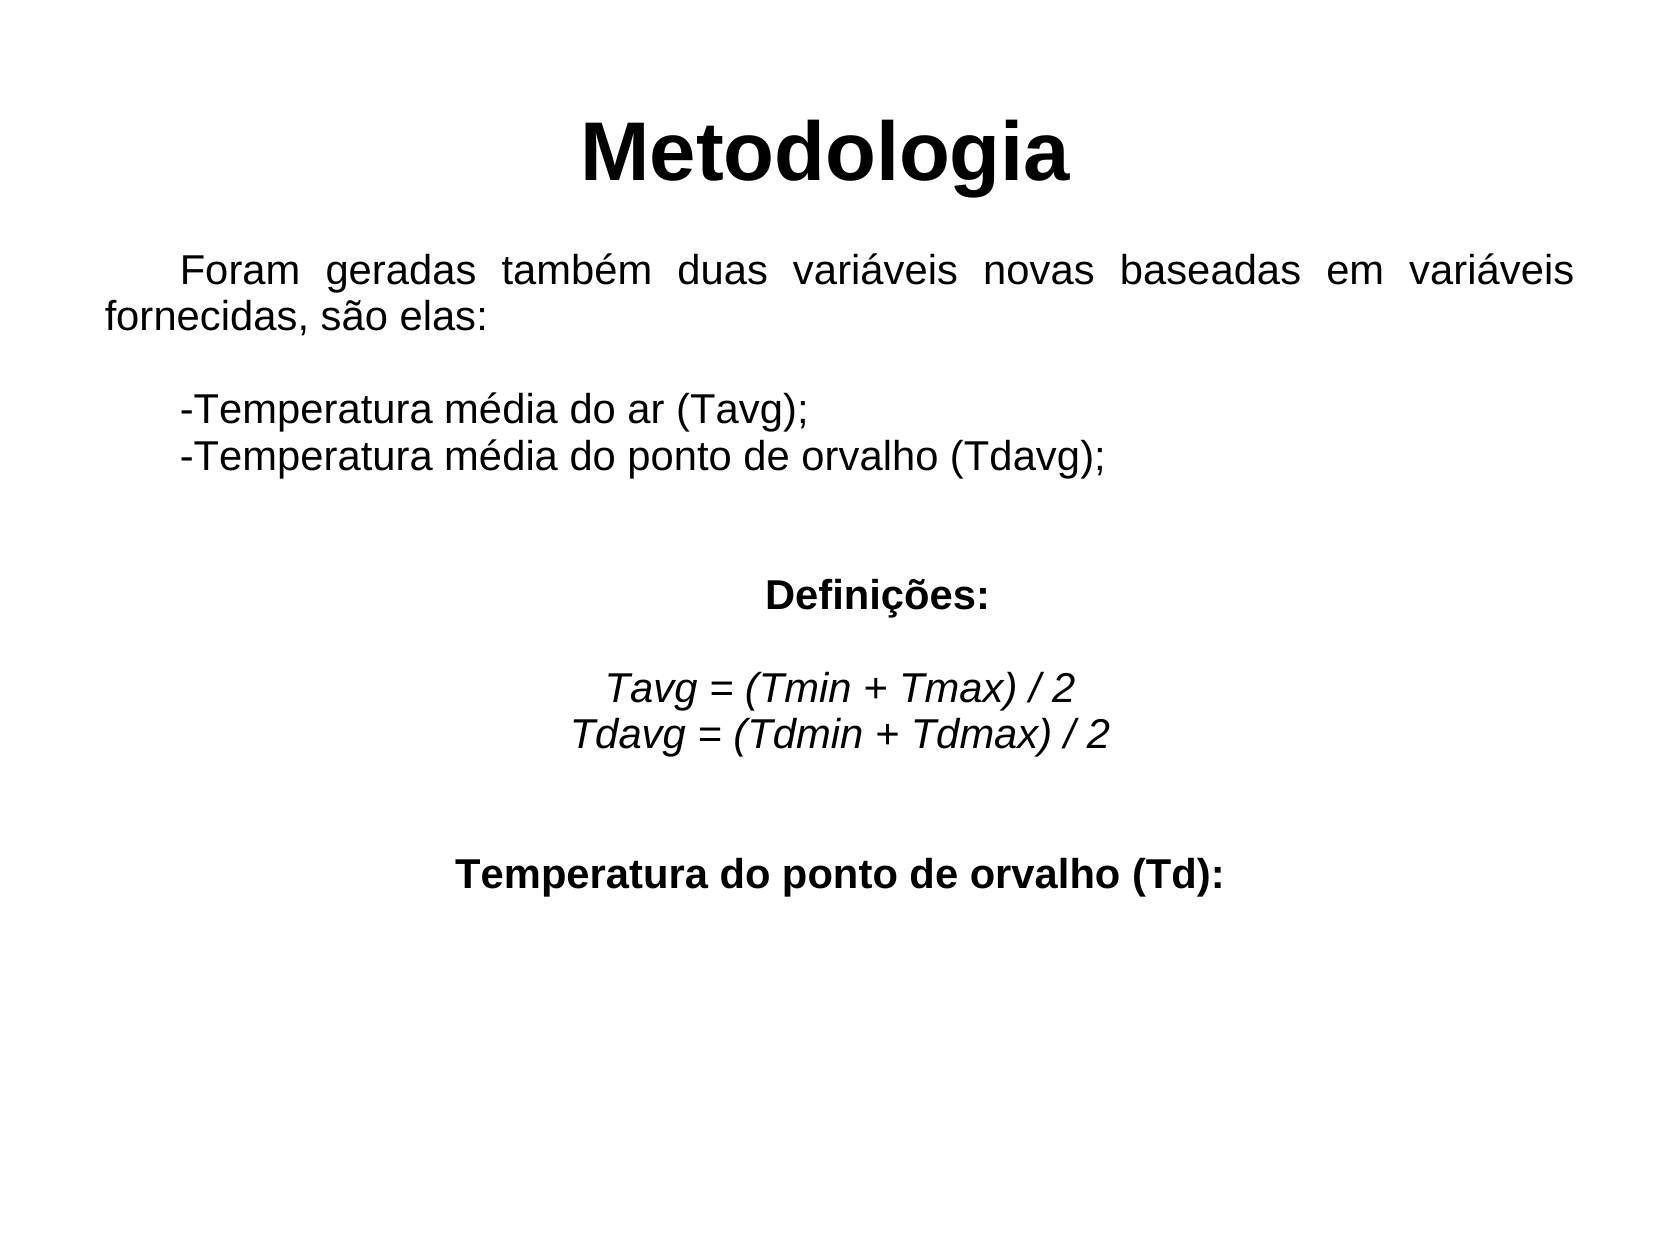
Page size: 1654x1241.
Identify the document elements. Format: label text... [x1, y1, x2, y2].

text_box Foram geradas também duas variáveis novas baseadas em variáveis fornecidas, são elas: -Temperatura média do ar (Tavg); -Temperatura média do ponto de orvalho (Tdavg); Definições: Tavg = (Tmin + Tmax) / 2 Tdavg = (Tdmin + Tdmax) / 2 Temperatura do ponto de orvalho (Td): [90, 239, 1591, 1140]
title Metodologia [82, 49, 1569, 255]
